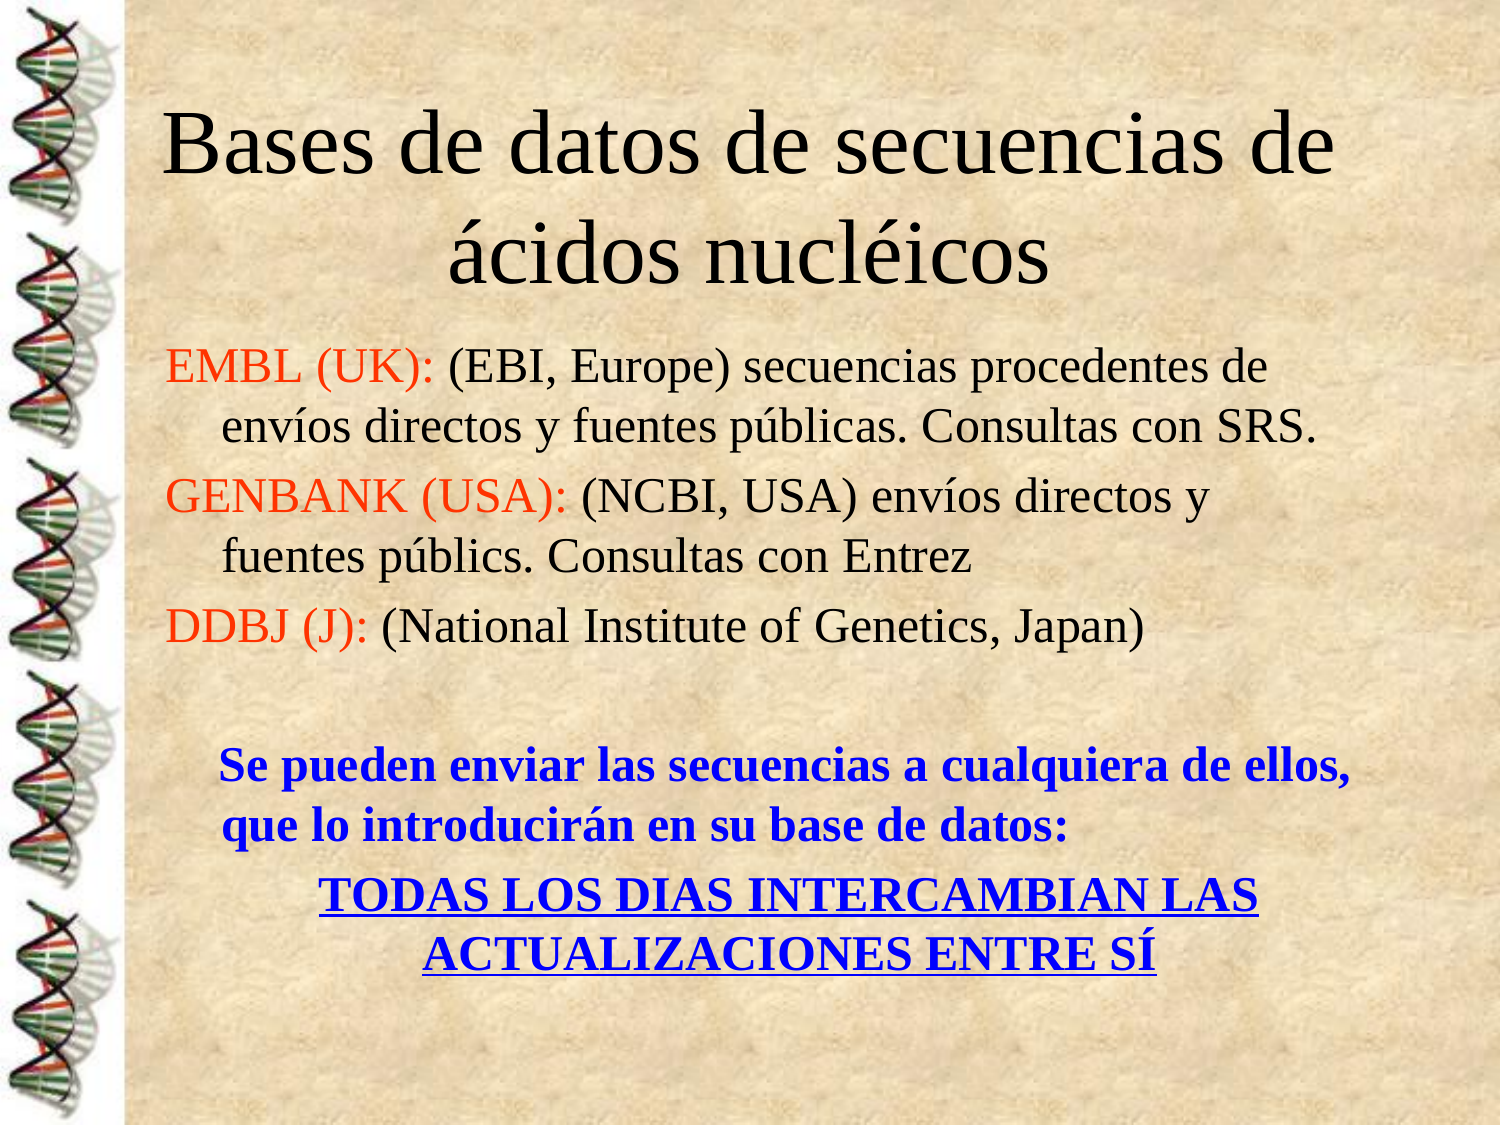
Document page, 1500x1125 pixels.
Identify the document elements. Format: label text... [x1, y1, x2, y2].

text_box EMBL (UK): (EBI, Europe) secuencias procedentes de envíos directos y fuentes públicas. Consultas con SRS. GENBANK (USA): (NCBI, USA) envíos directos y fuentes públics. Consultas con Entrez DDBJ (J): (National Institute of Genetics, Japan) Se pueden enviar las secuencias a cualquiera de ellos, que lo introducirán en su base de datos: TODAS LOS DIAS INTERCAMBIAN LAS ACTUALIZACIONES ENTRE SÍ [164, 334, 1359, 1125]
title Bases de datos de secuencias de ácidos nucléicos [112, 62, 1388, 326]
picture [0, 0, 1500, 1125]
